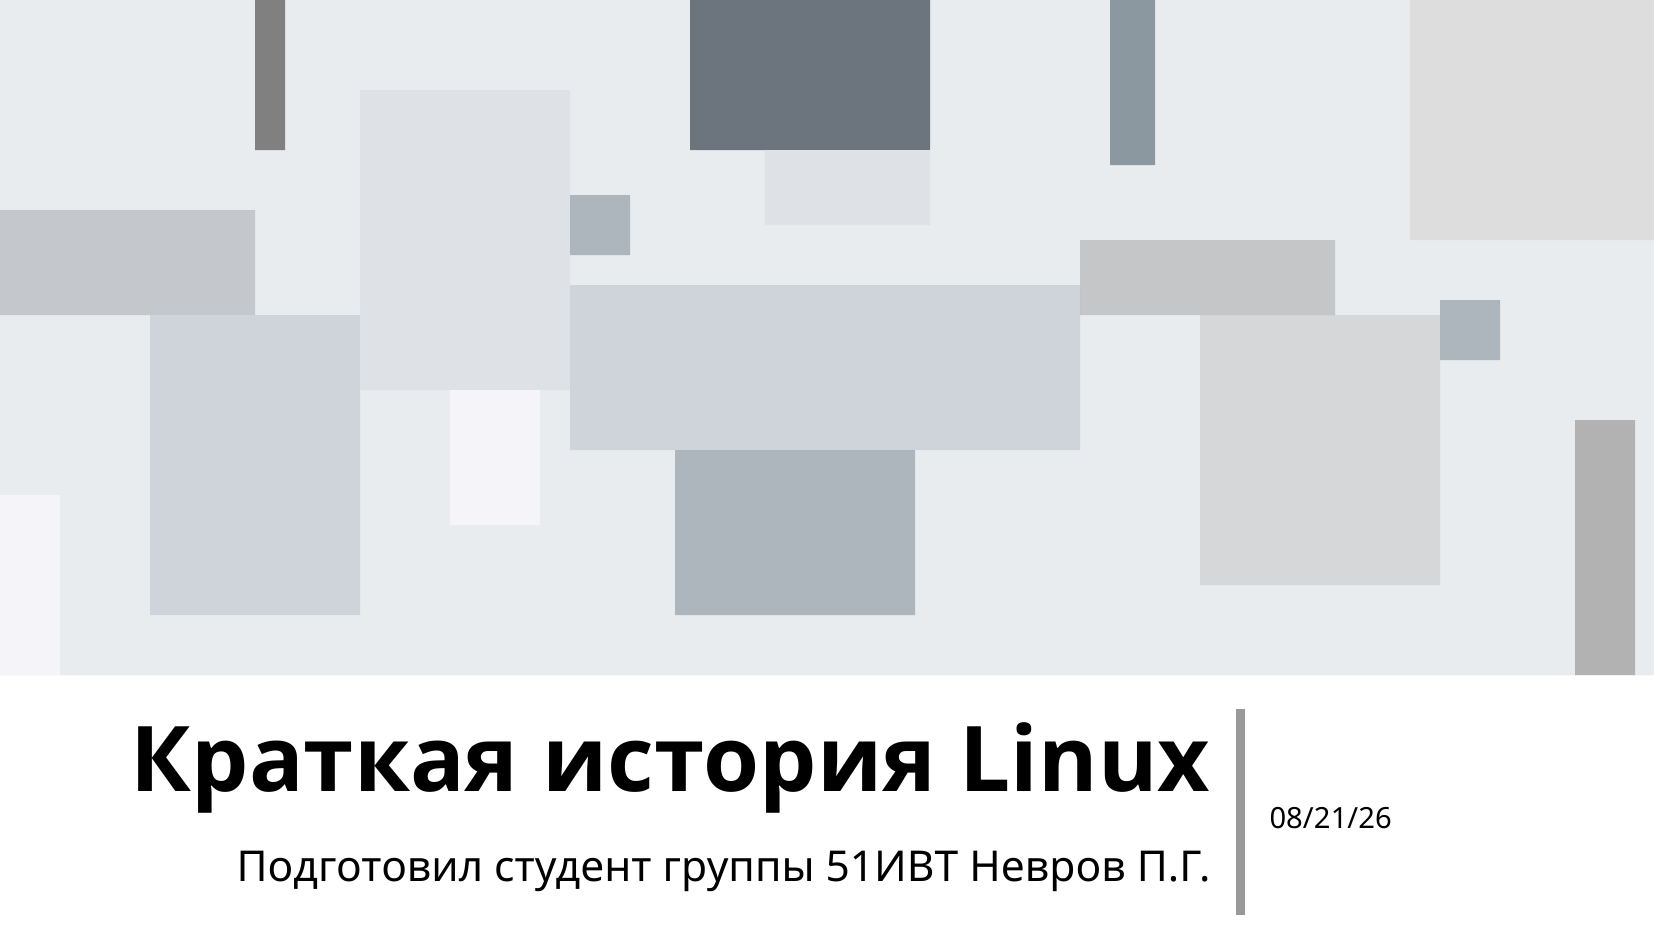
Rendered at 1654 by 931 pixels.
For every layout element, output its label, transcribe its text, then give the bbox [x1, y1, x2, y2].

title Краткая история Linux [59, 694, 1211, 819]
subtitle Подготовил студент группы 51ИВТ Невров П.Г. [59, 835, 1211, 895]
